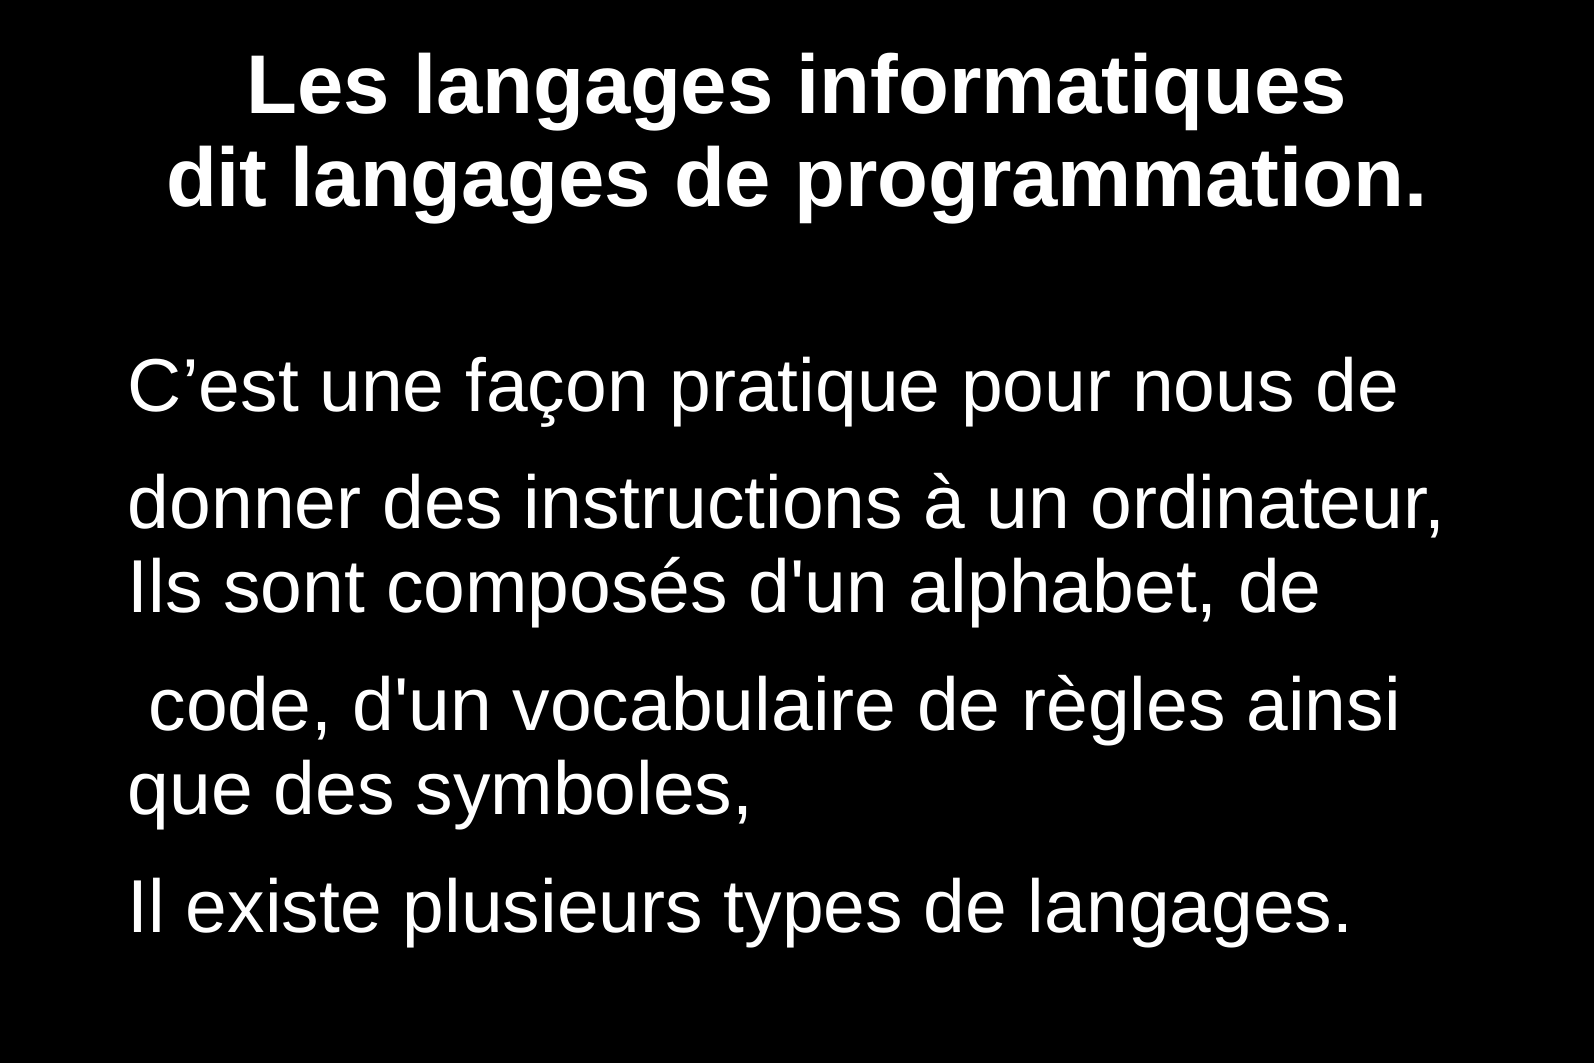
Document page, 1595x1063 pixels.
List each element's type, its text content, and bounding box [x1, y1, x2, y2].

list C’est une façon pratique pour nous de donner des instructions à un ordinateur, Ils sont composés d'un alphabet, de code, d'un vocabulaire de règles ainsi que des symboles, Il existe plusieurs types de langages. [56, 337, 1492, 954]
title Les langages informatiques dit langages de programmation. [79, 24, 1515, 238]
